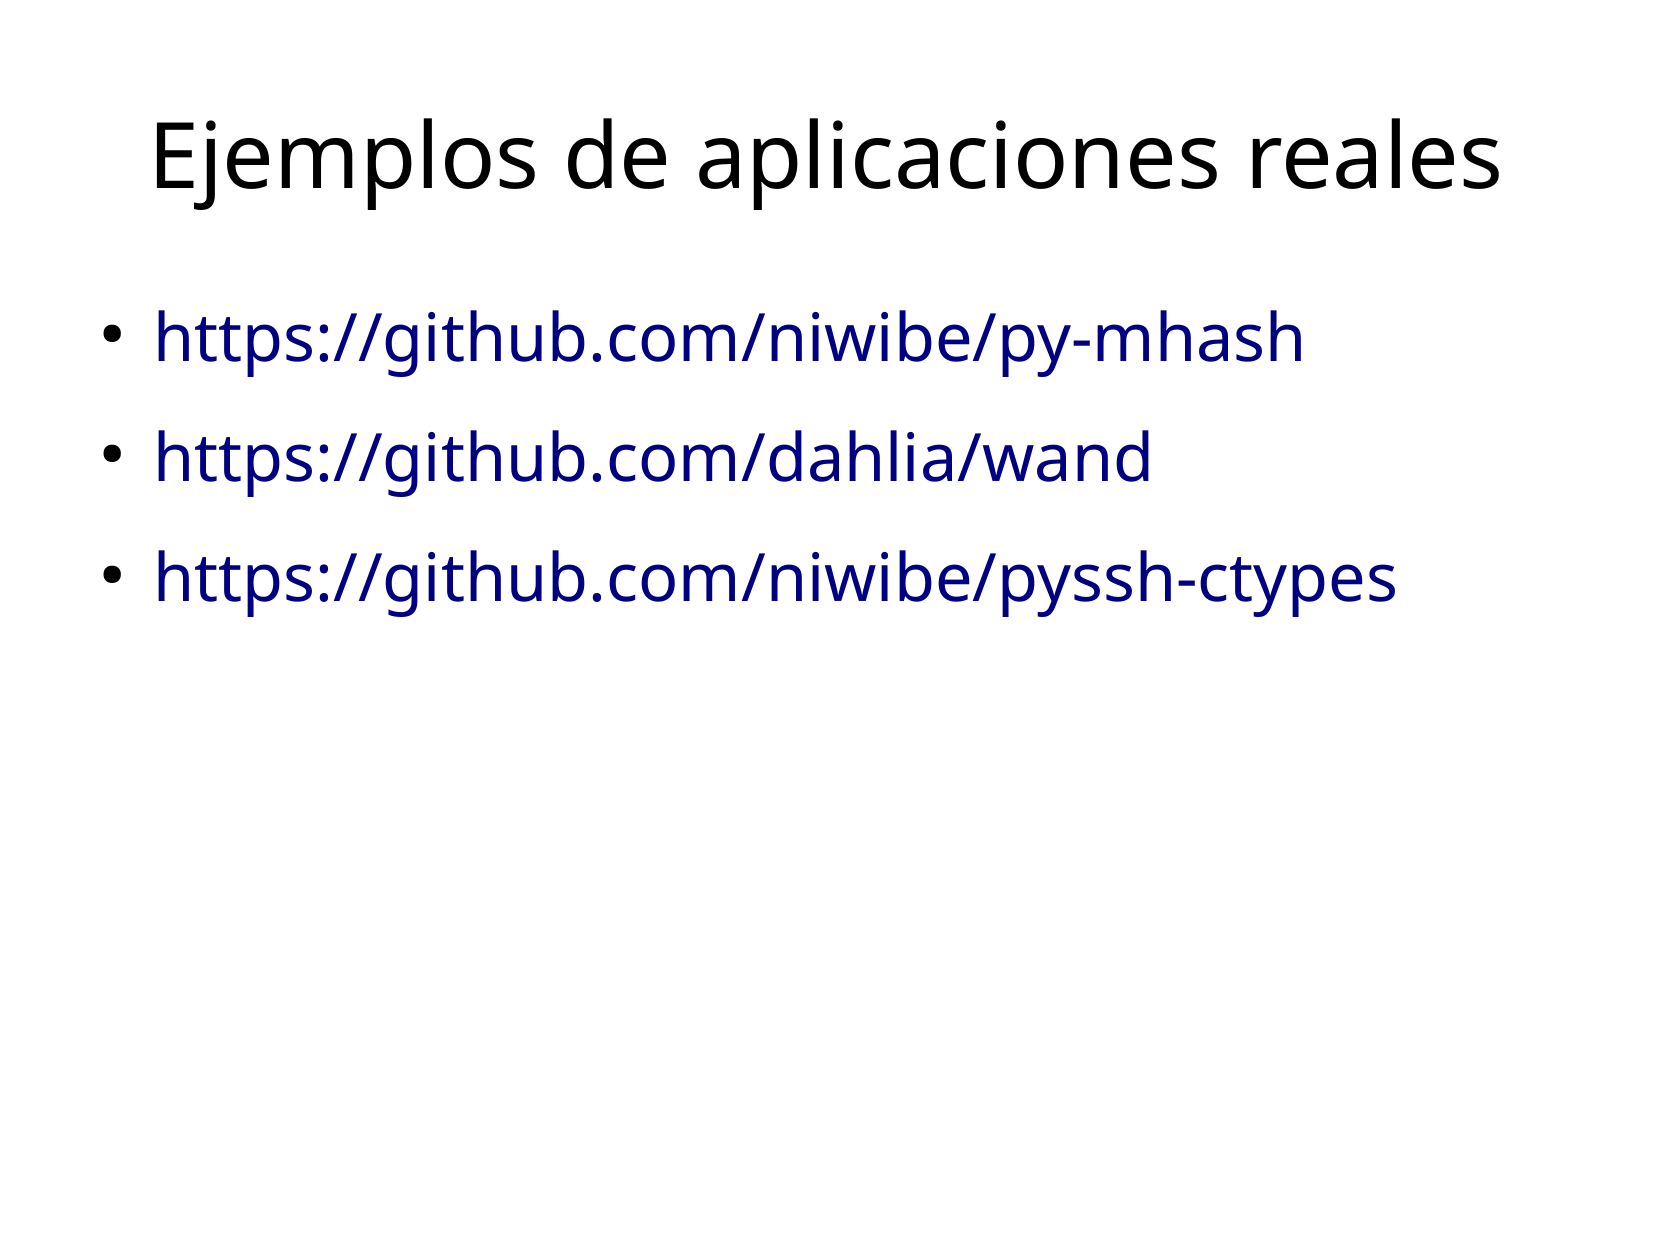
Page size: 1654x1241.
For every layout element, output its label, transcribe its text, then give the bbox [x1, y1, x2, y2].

title Ejemplos de aplicaciones reales [82, 49, 1571, 257]
list https://github.com/niwibe/py-mhash https://github.com/dahlia/wand https://github.com/niwibe/pyssh-ctypes [82, 290, 1571, 1010]
